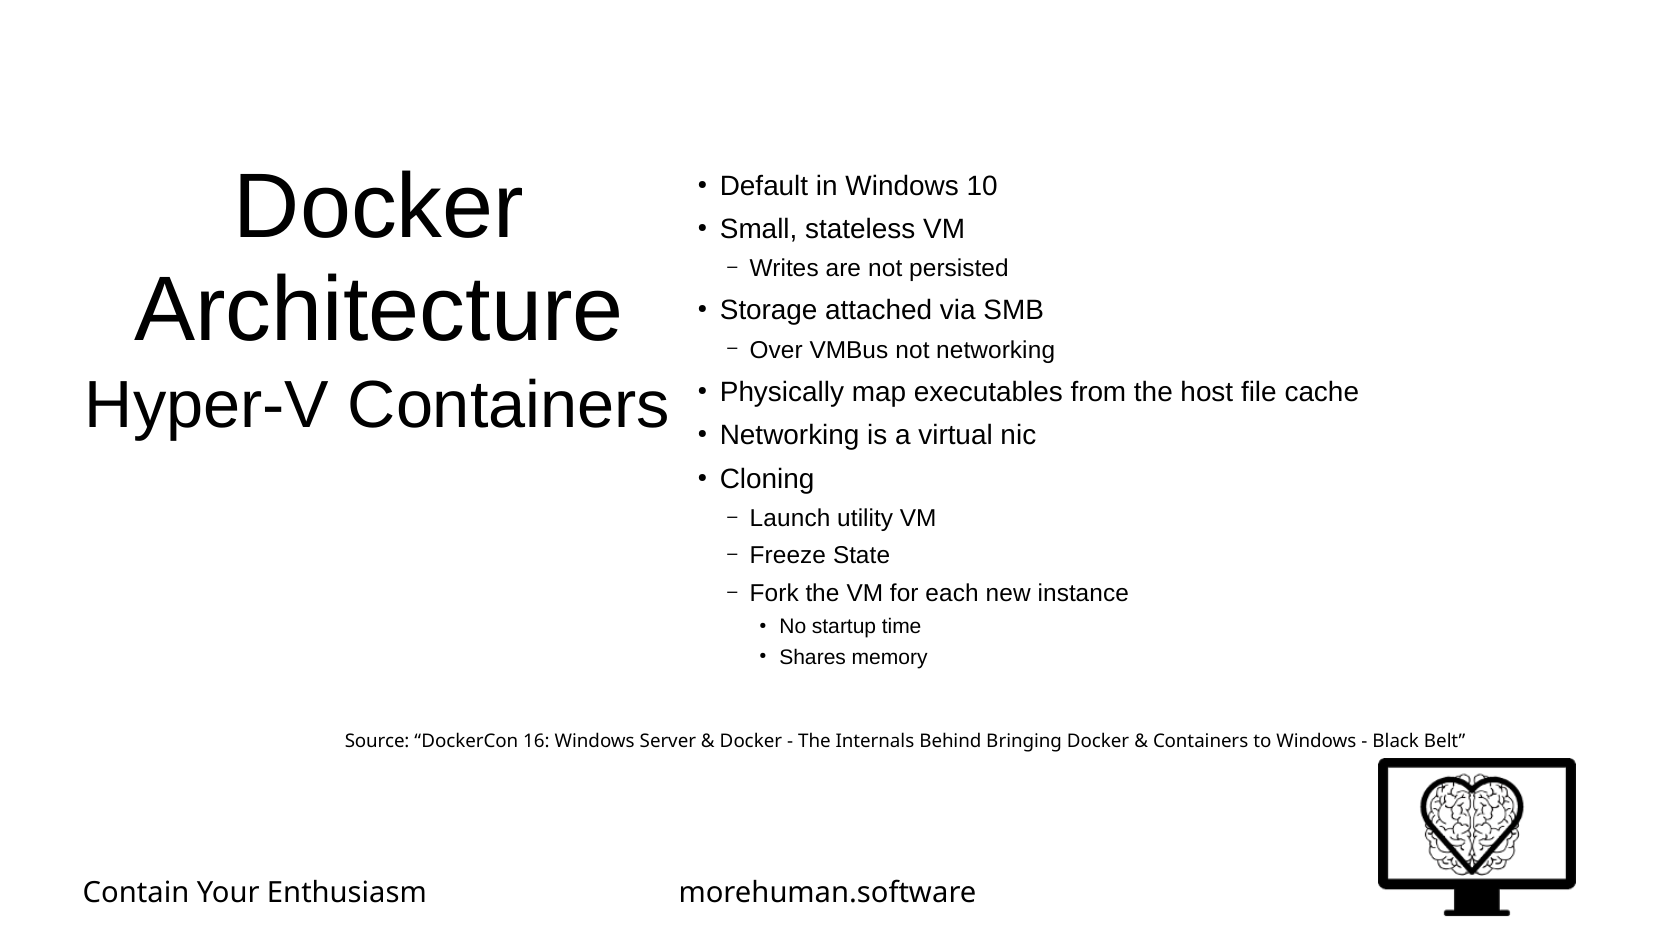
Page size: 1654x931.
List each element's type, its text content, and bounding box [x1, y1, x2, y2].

list Default in Windows 10 Small, stateless VM Writes are not persisted Storage attached via SMB Over VMBus not networking Physically map executables from the host file cache Networking is a virtual nic Cloning Launch utility VM Freeze State Fork the VM for each new instance No startup time Shares memory [690, 169, 1572, 676]
picture [1378, 758, 1576, 925]
title Docker Architecture [83, 154, 676, 371]
text_box Source: “DockerCon 16: Windows Server & Docker - The Internals Behind Bringing Docker & Containers to Windows - Black Belt” [330, 720, 1569, 757]
text_box Hyper-V Containers [81, 367, 674, 673]
